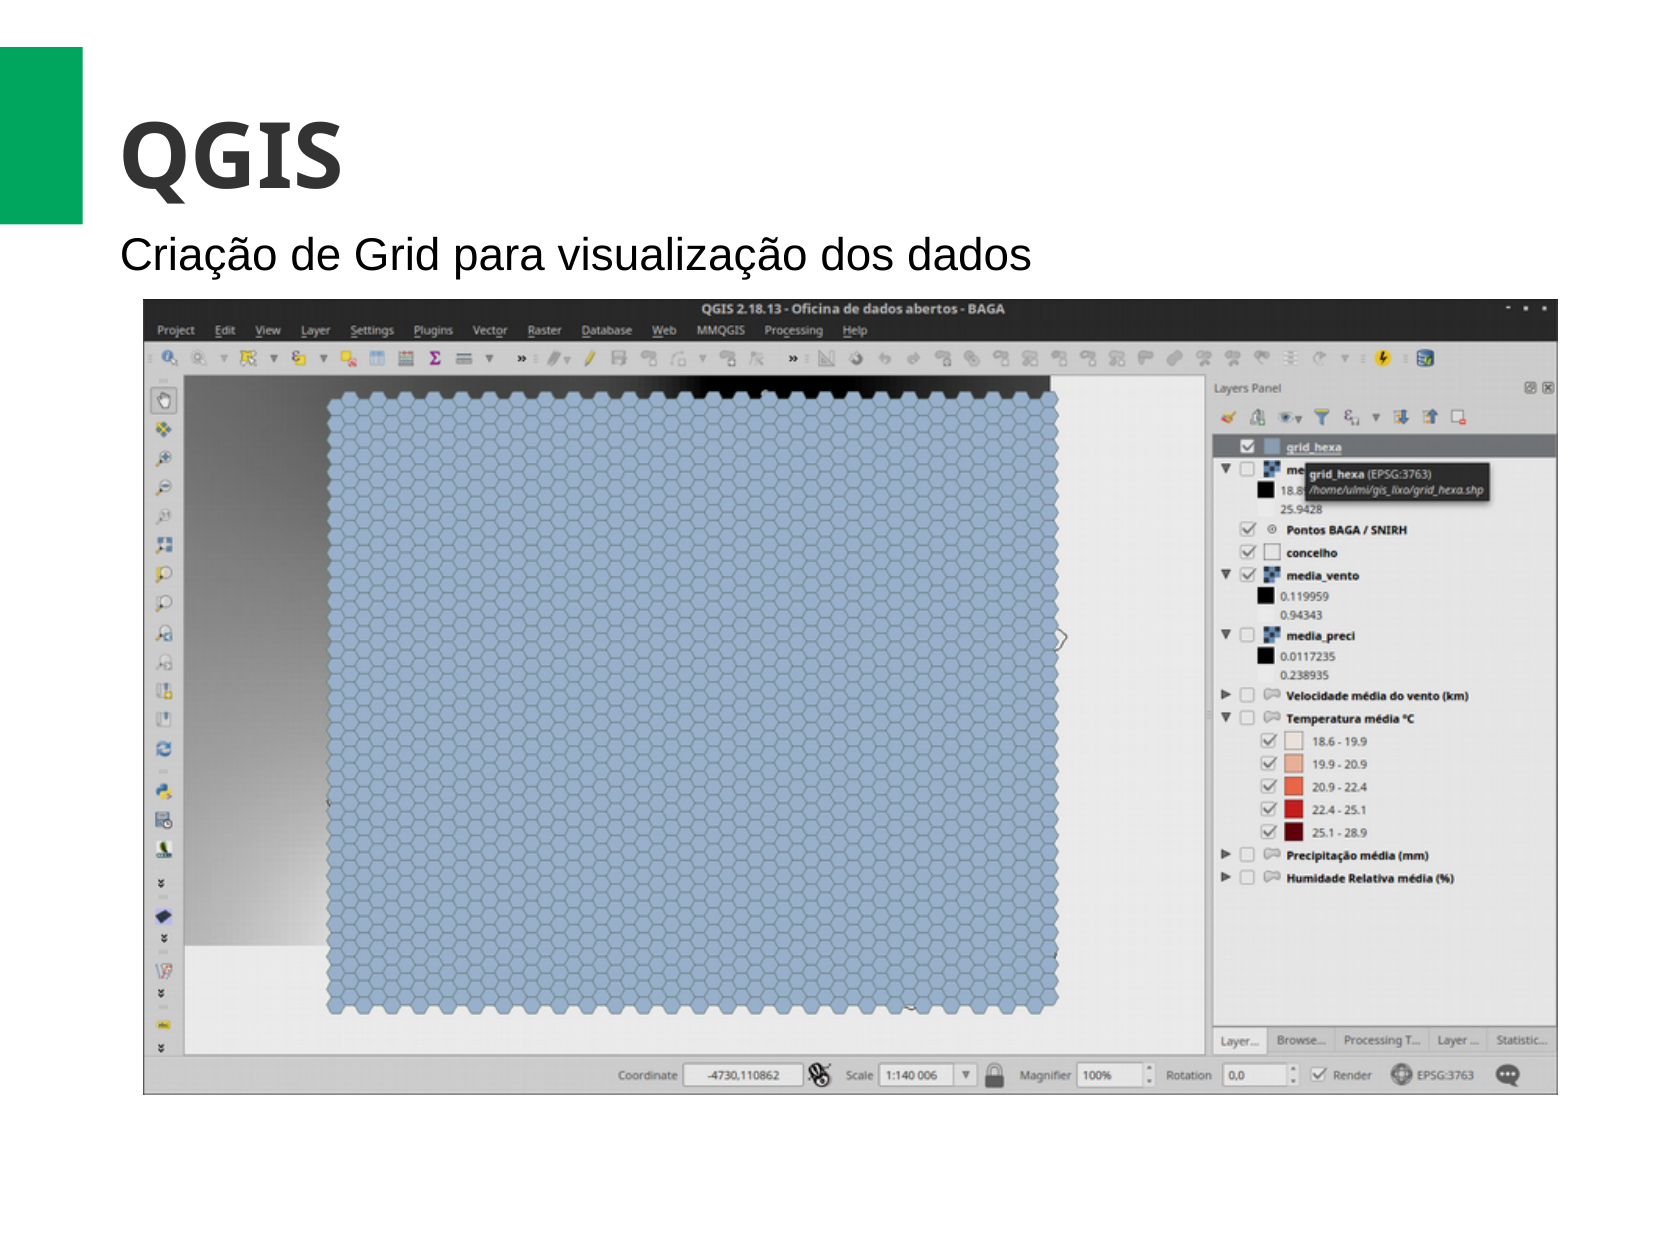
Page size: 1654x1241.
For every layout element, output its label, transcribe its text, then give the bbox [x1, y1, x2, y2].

text_box Criação de Grid para visualização dos dados [105, 180, 1551, 331]
picture [143, 299, 1558, 1096]
title QGIS [118, 49, 1571, 257]
